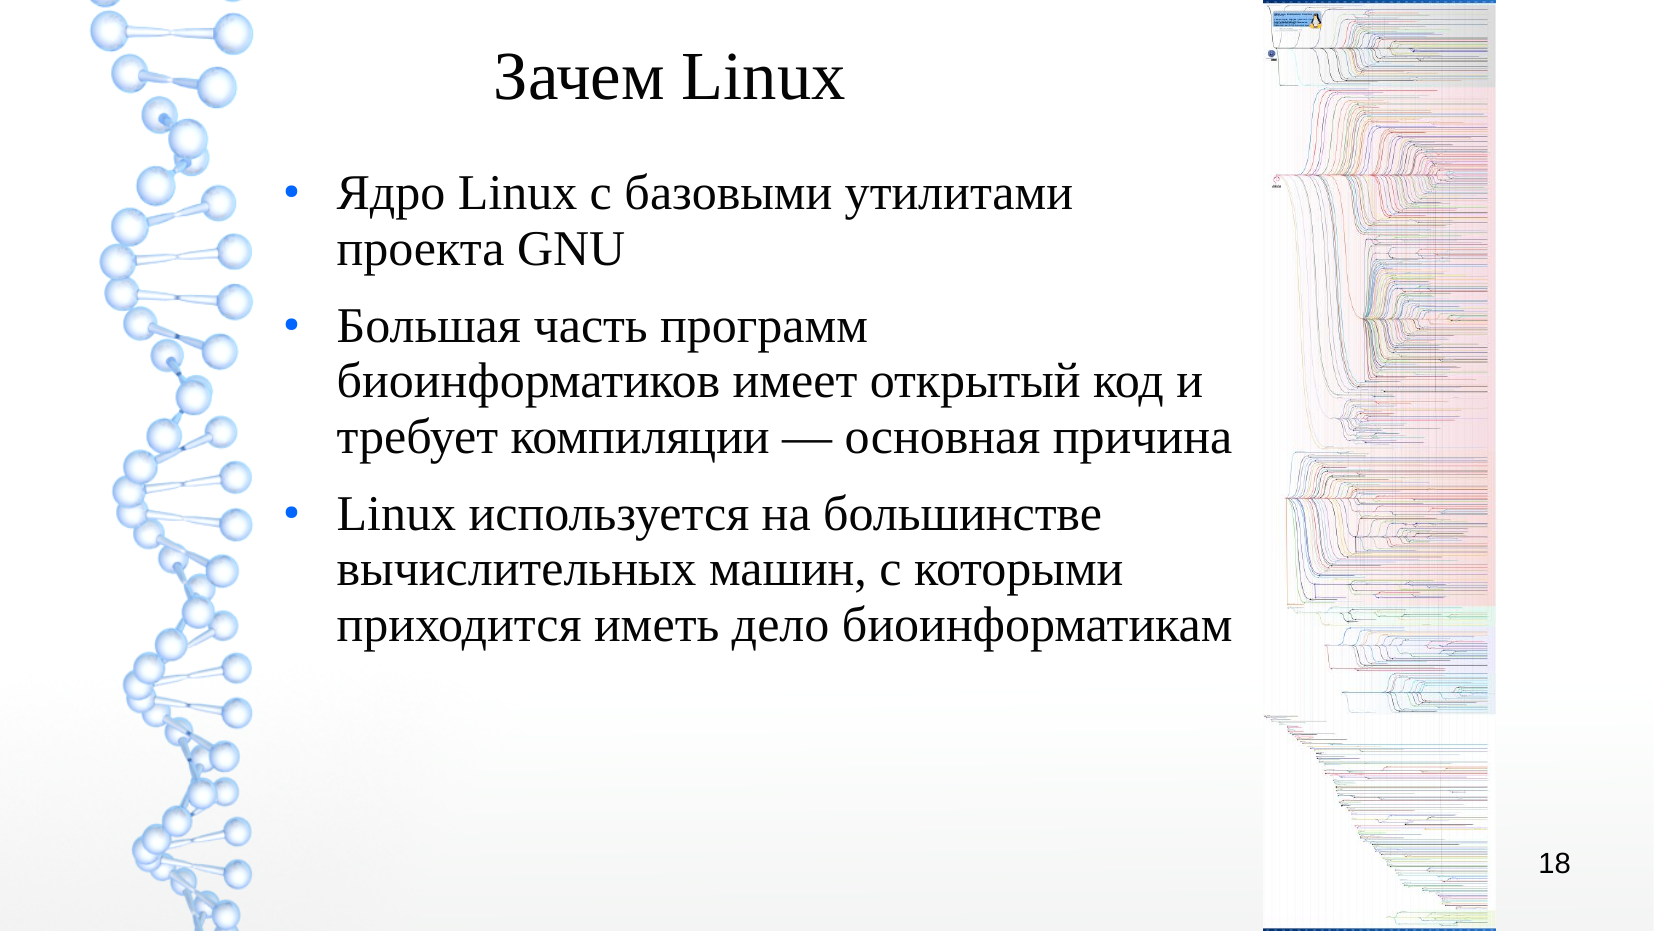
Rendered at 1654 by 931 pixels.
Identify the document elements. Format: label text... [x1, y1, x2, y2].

title Зачем Linux [5, 0, 1263, 154]
list Ядро Linux с базовыми утилитами проекта GNU Большая часть программ биоинформатиков имеет открытый код и требует компиляции — основная причина Linux используется на большинстве вычислительных машин, с которыми приходится иметь дело биоинформатикам [265, 165, 1252, 886]
picture [0, 0, 1654, 931]
